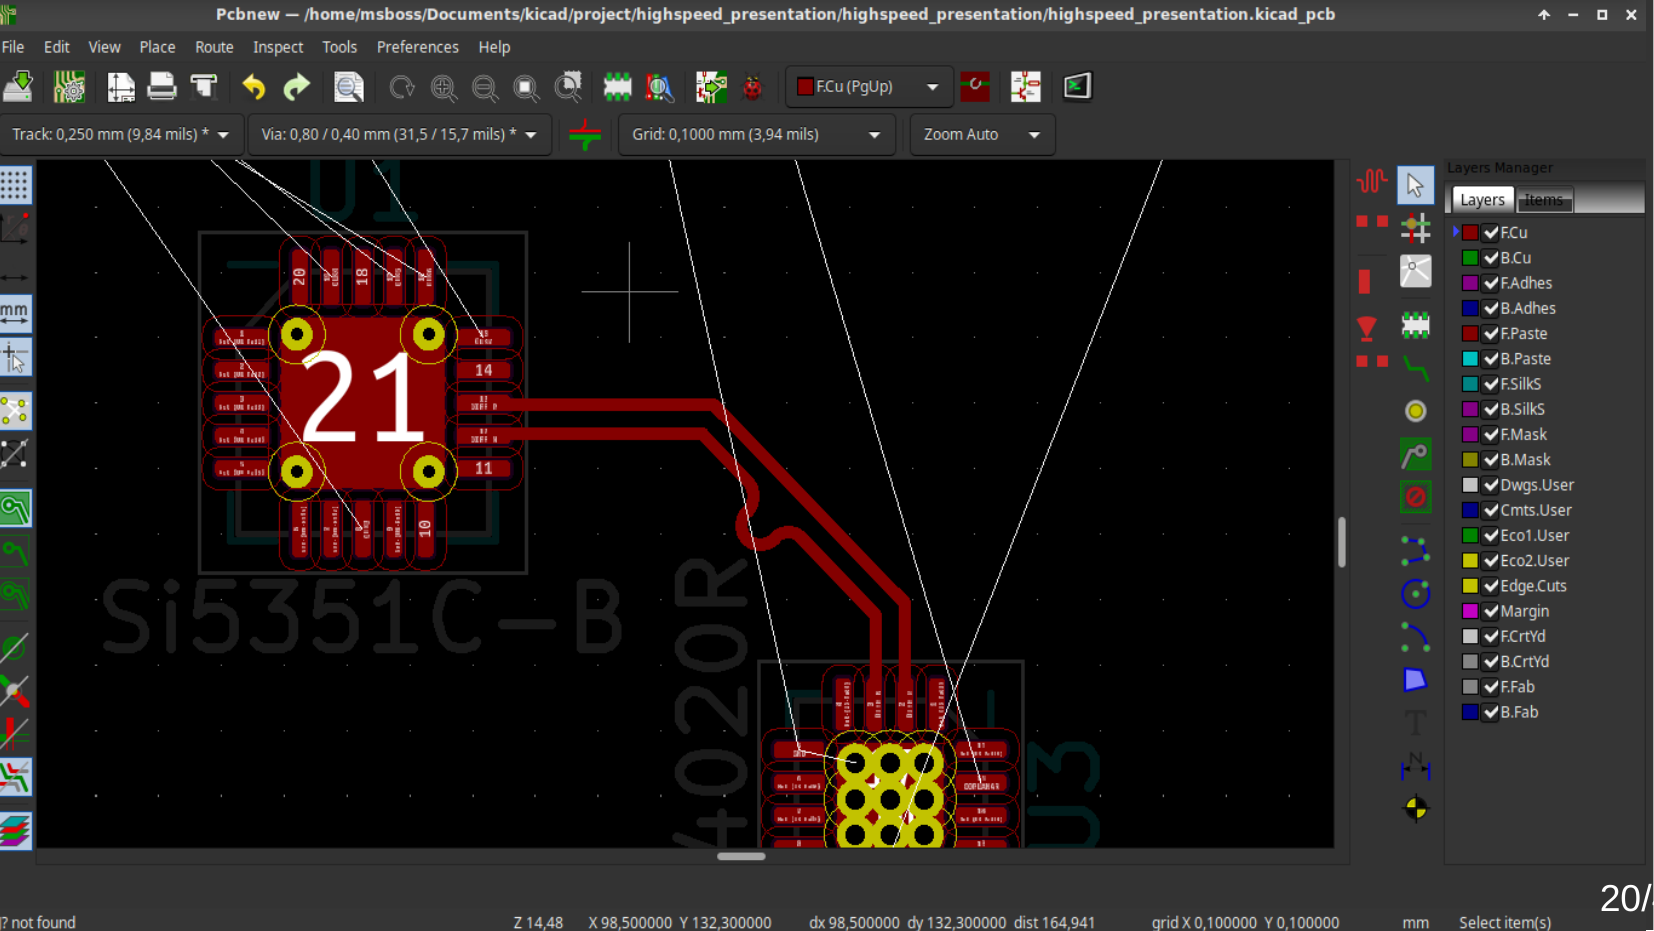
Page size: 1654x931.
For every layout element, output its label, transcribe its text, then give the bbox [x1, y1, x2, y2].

text_box 1/46 [1515, 870, 1649, 927]
picture [0, 0, 1646, 931]
